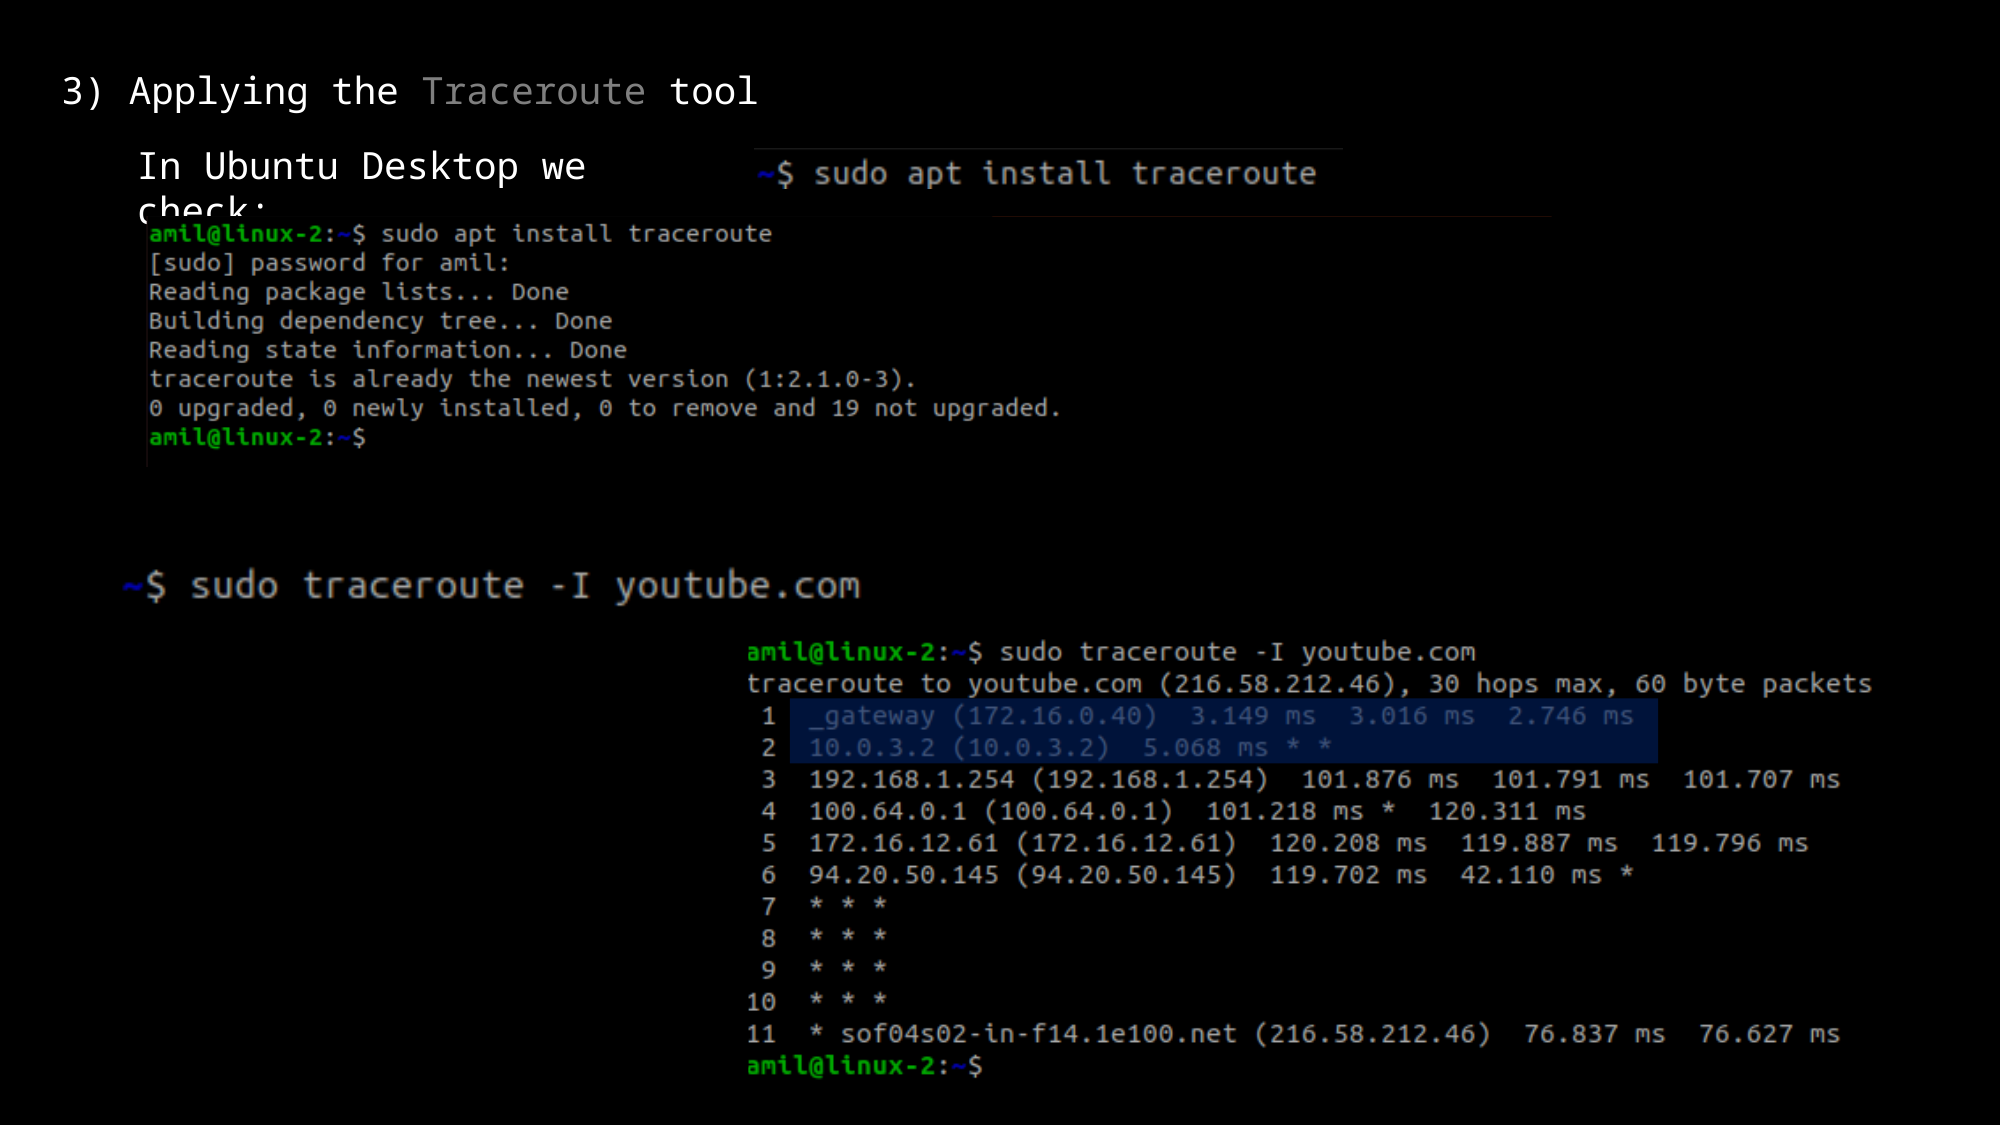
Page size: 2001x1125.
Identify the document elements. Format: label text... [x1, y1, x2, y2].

picture [748, 638, 1978, 1098]
picture [754, 148, 1343, 189]
text_box 3) Applying the Traceroute tool [46, 59, 1307, 121]
text_box In Ubuntu Desktop we check: [121, 134, 755, 240]
picture [146, 216, 1552, 467]
text_box [789, 698, 1659, 764]
picture [121, 562, 889, 614]
